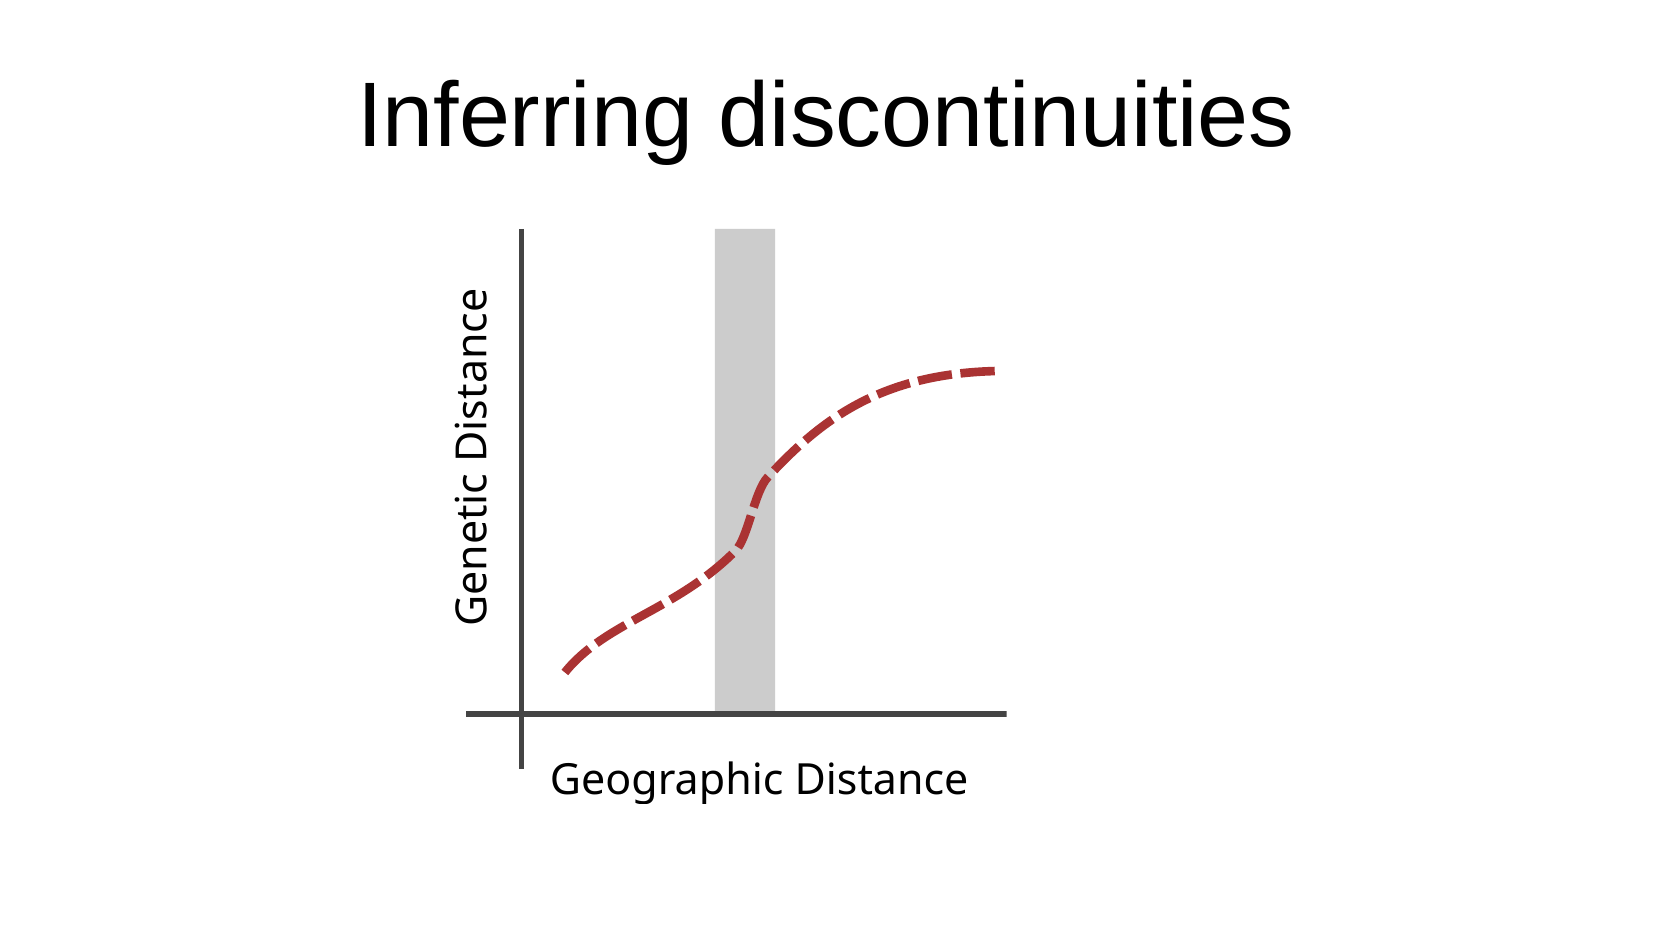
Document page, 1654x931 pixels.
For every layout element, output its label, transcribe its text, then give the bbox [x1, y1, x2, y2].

picture [451, 192, 1007, 853]
title Inferring discontinuities [82, 37, 1571, 193]
